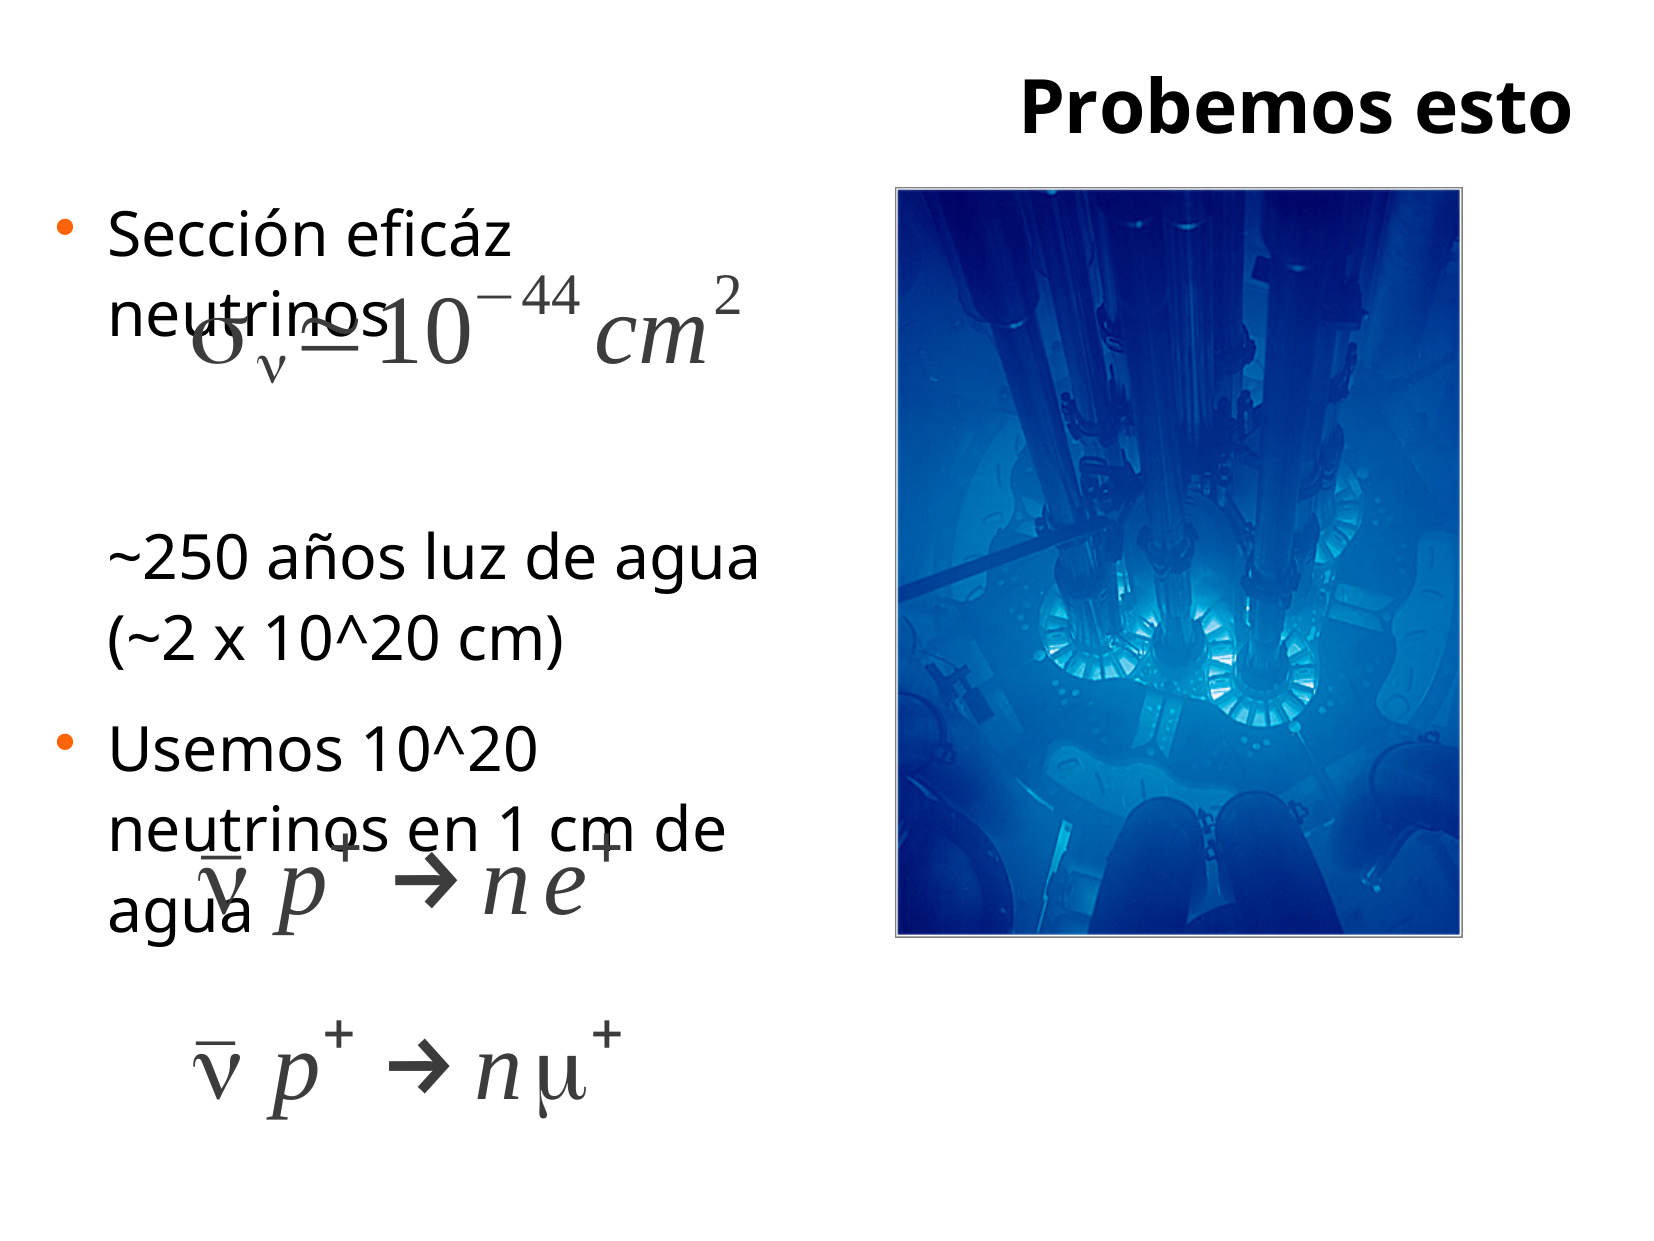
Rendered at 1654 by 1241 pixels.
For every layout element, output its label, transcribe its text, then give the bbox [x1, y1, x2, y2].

chart [187, 812, 643, 938]
title Probemos esto [86, 49, 1575, 151]
list Sección eficáz neutrinos ~250 años luz de agua (~2 x 10^20 cm) Usemos 10^20 neutrinos en 1 cm de agua [37, 187, 809, 1007]
chart [182, 999, 646, 1128]
picture [895, 187, 1463, 938]
chart [182, 262, 751, 389]
